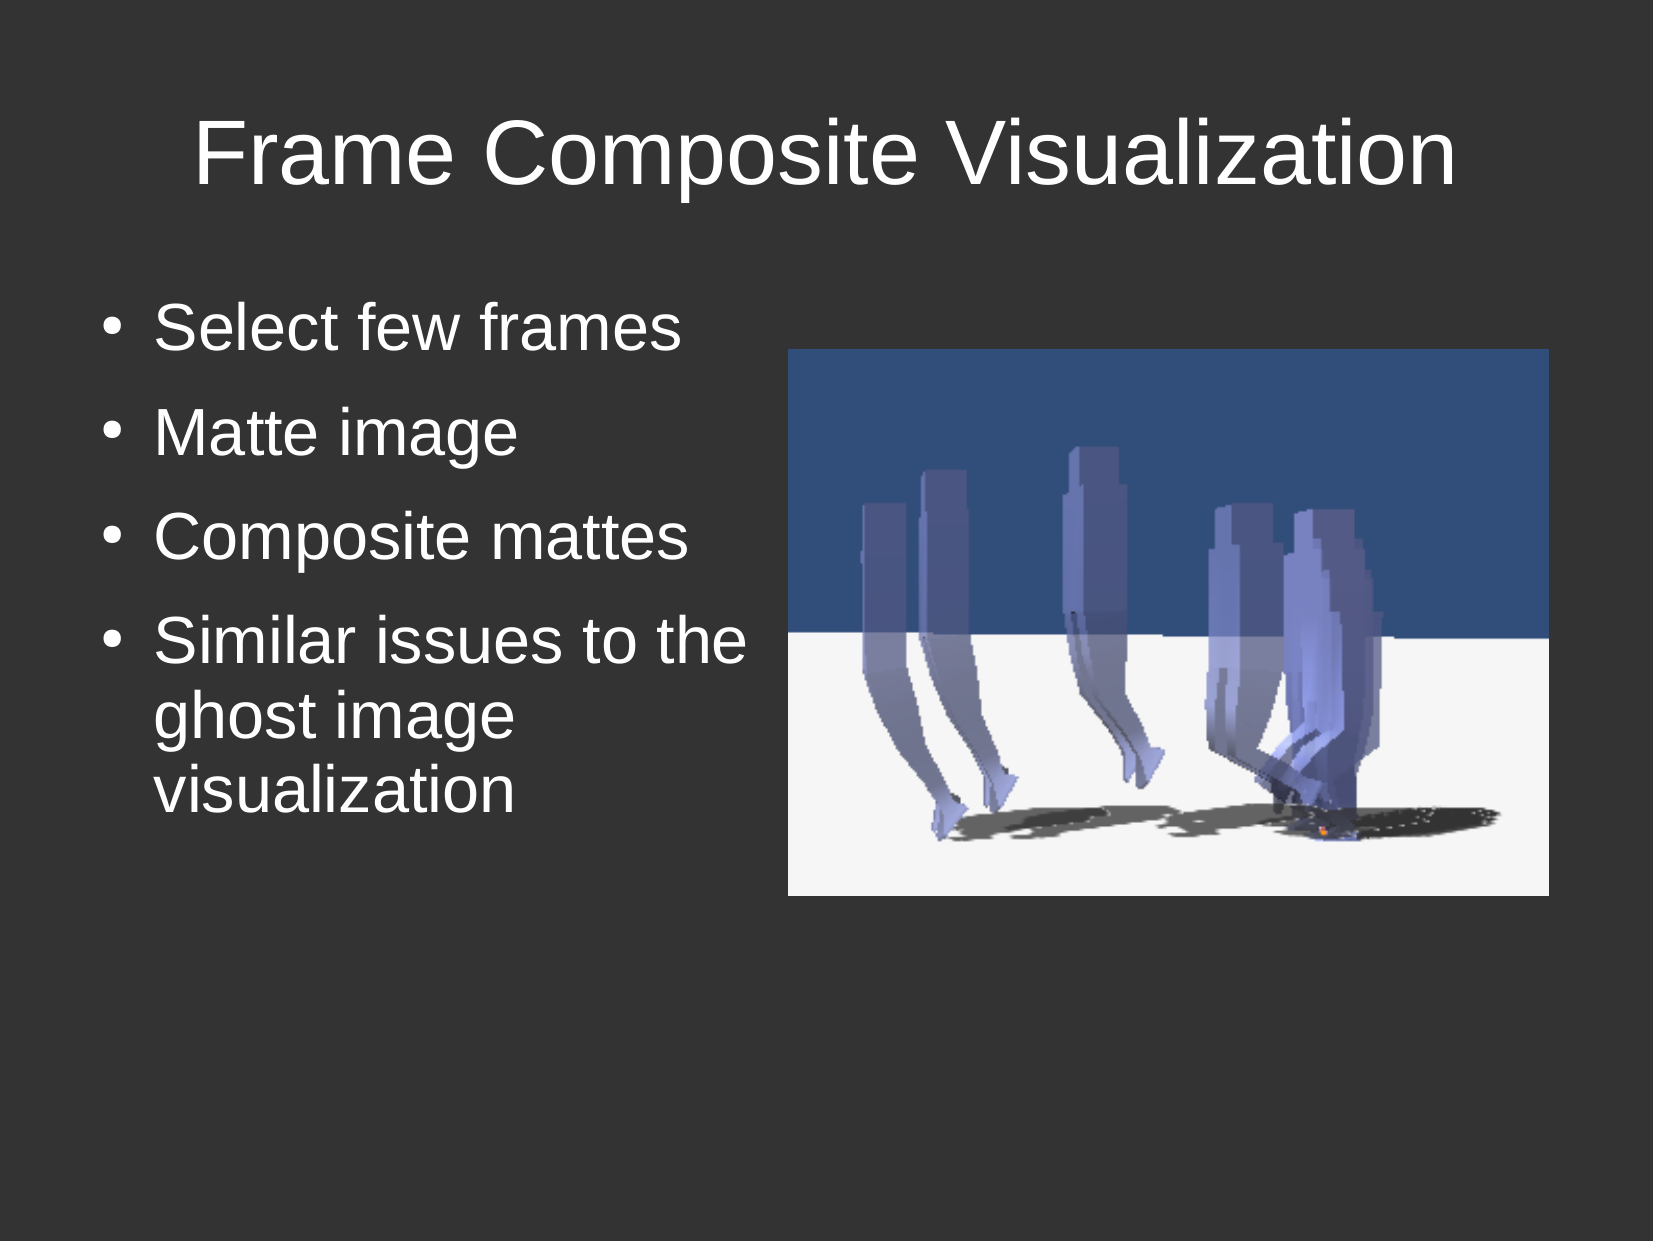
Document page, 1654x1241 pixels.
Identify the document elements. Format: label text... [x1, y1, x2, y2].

picture [788, 349, 1549, 896]
list Select few frames Matte image Composite mattes Similar issues to the ghost image visualization [82, 290, 826, 1109]
title Frame Composite Visualization [82, 49, 1571, 257]
